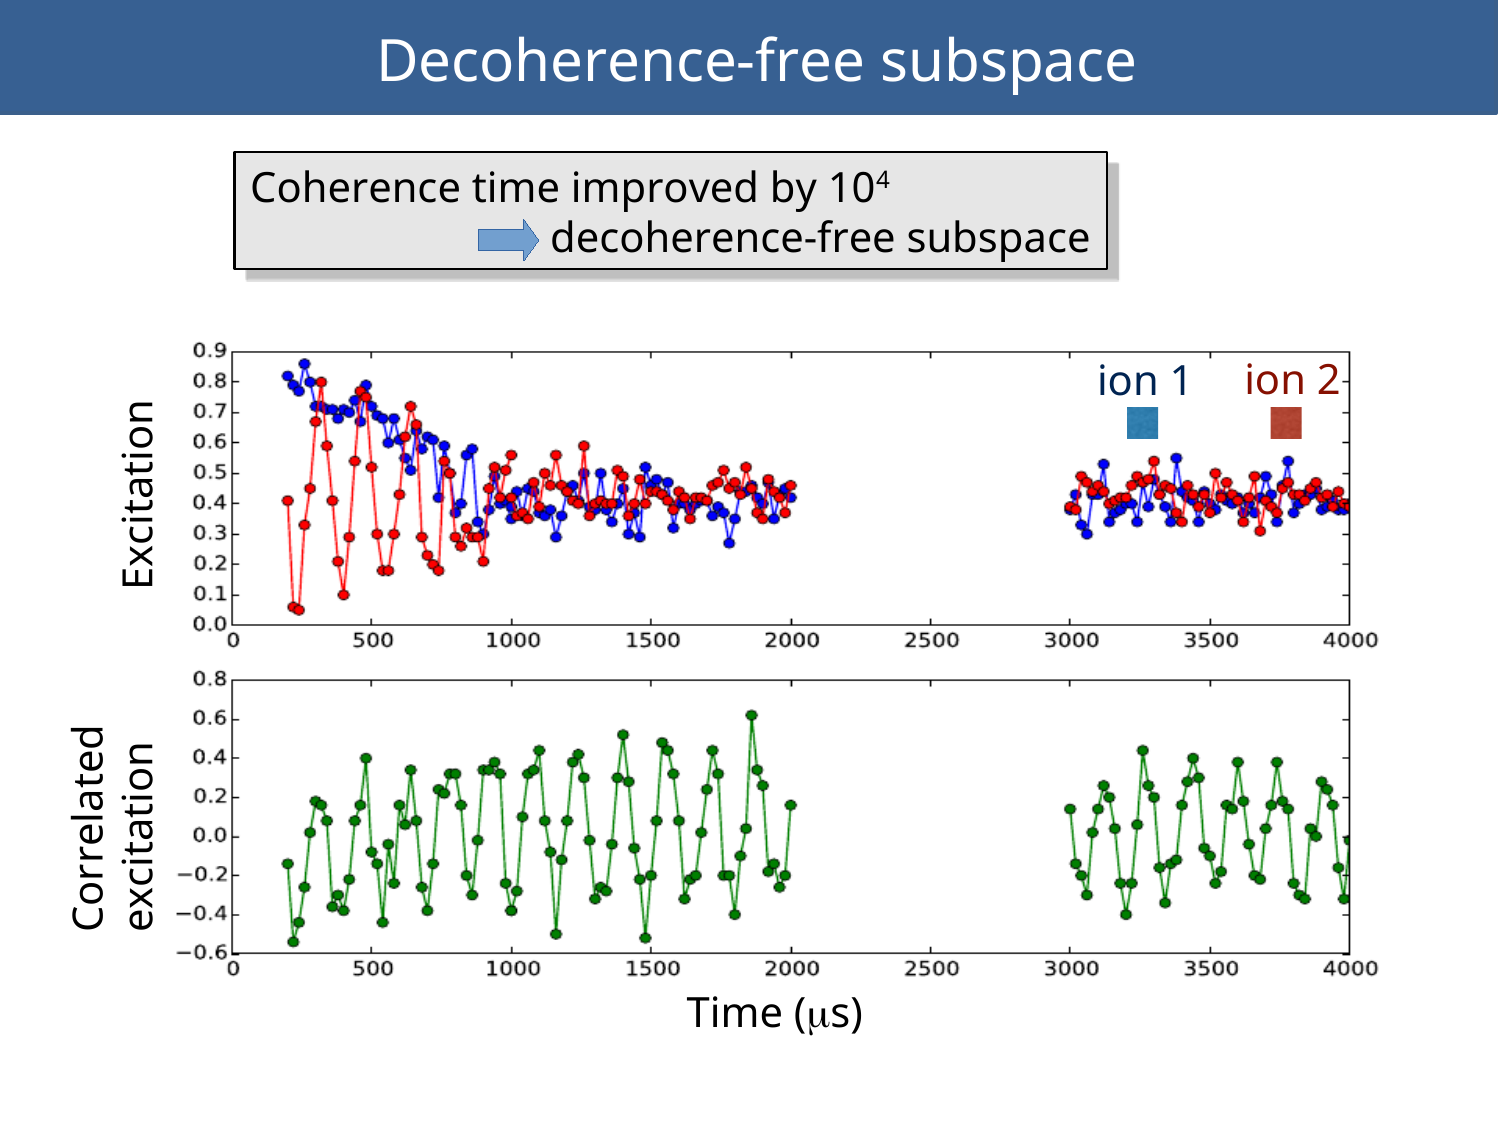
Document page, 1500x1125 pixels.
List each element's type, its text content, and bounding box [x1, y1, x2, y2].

text_box ion 2 [1244, 358, 1359, 404]
text_box [1127, 407, 1159, 439]
text_box Time (ms) [643, 984, 946, 1087]
text_box Correlated excitation [113, 665, 161, 933]
picture [155, 326, 1388, 1097]
text_box [1270, 407, 1302, 439]
text_box Excitation [113, 366, 161, 591]
text_box ion 1 [1097, 357, 1204, 404]
text_box Decoherence-free subspace [332, 15, 1181, 101]
text_box Coherence time improved by 104 decoherence-free subspace [234, 152, 1076, 269]
text_box [478, 219, 539, 261]
